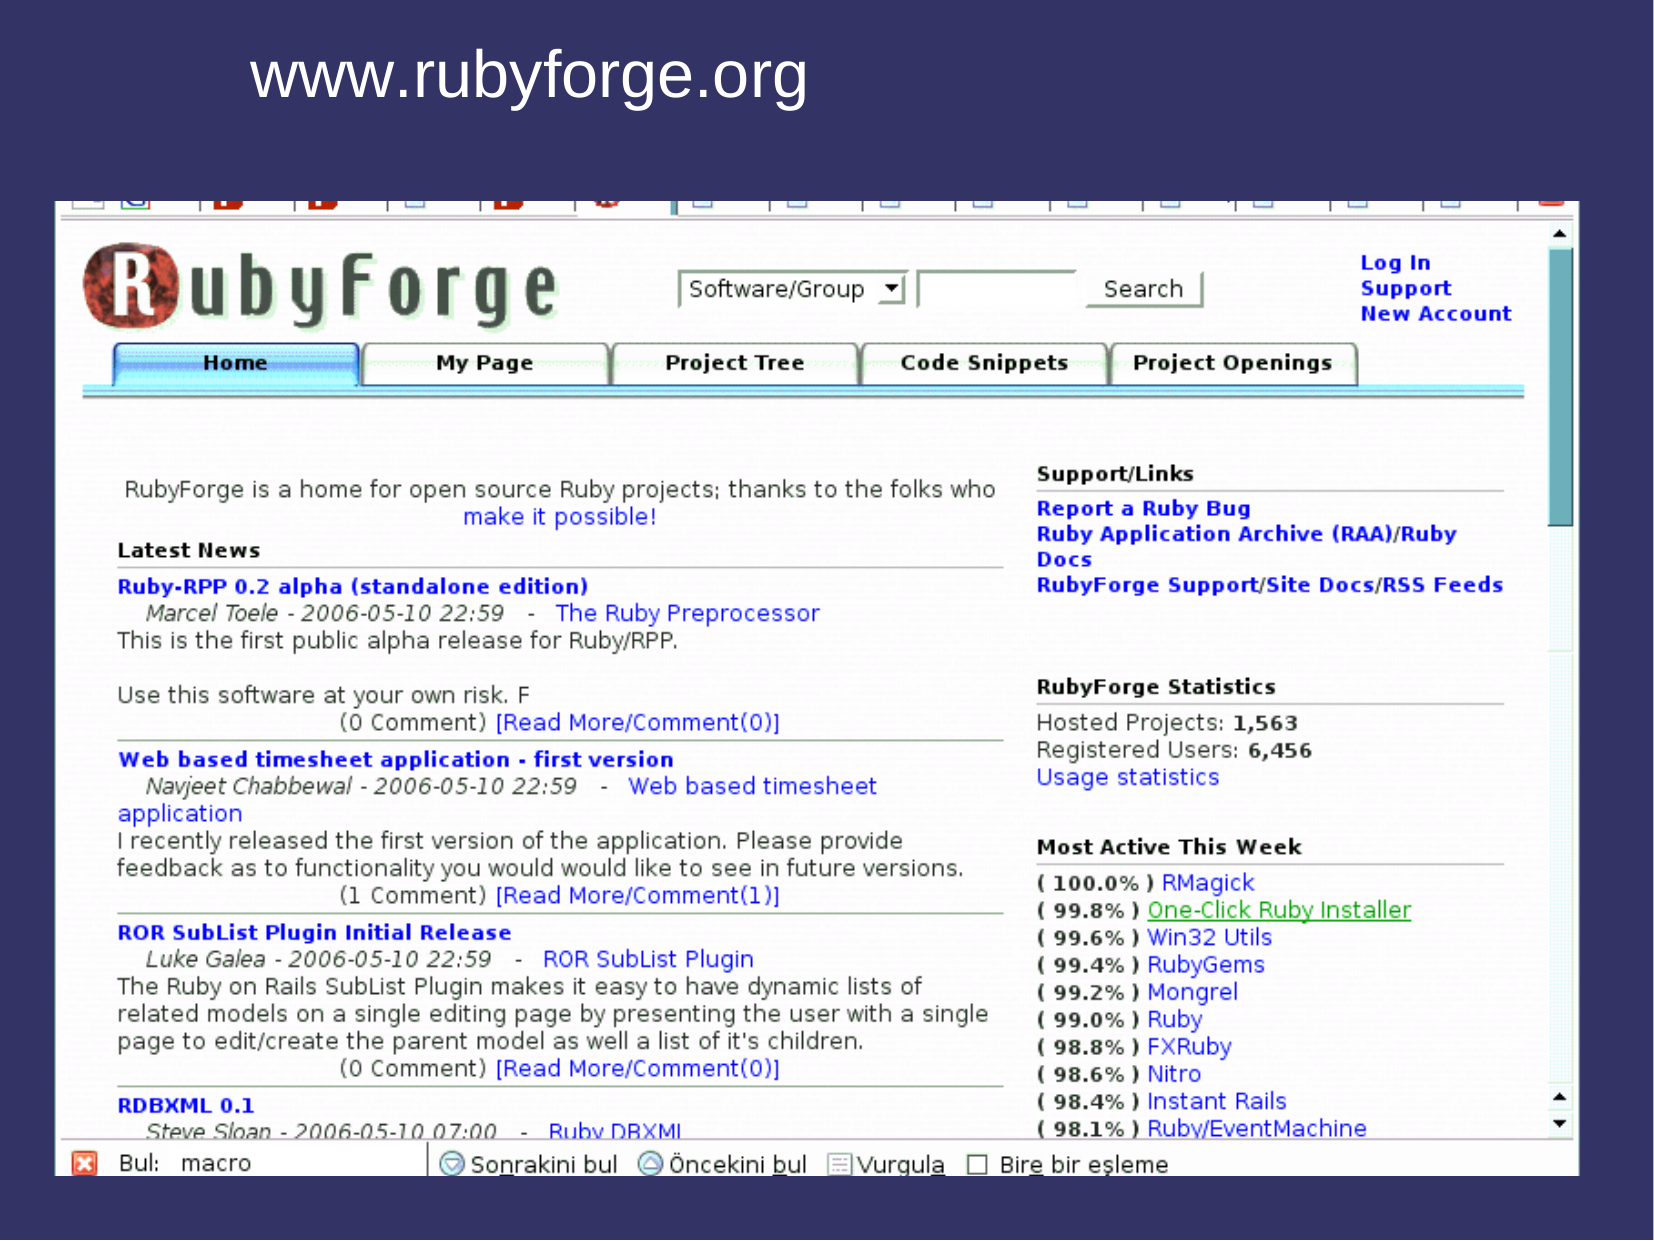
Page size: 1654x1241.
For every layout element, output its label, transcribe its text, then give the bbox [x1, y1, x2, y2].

picture [54, 201, 1581, 1176]
title www.rubyforge.org [250, 11, 1477, 137]
